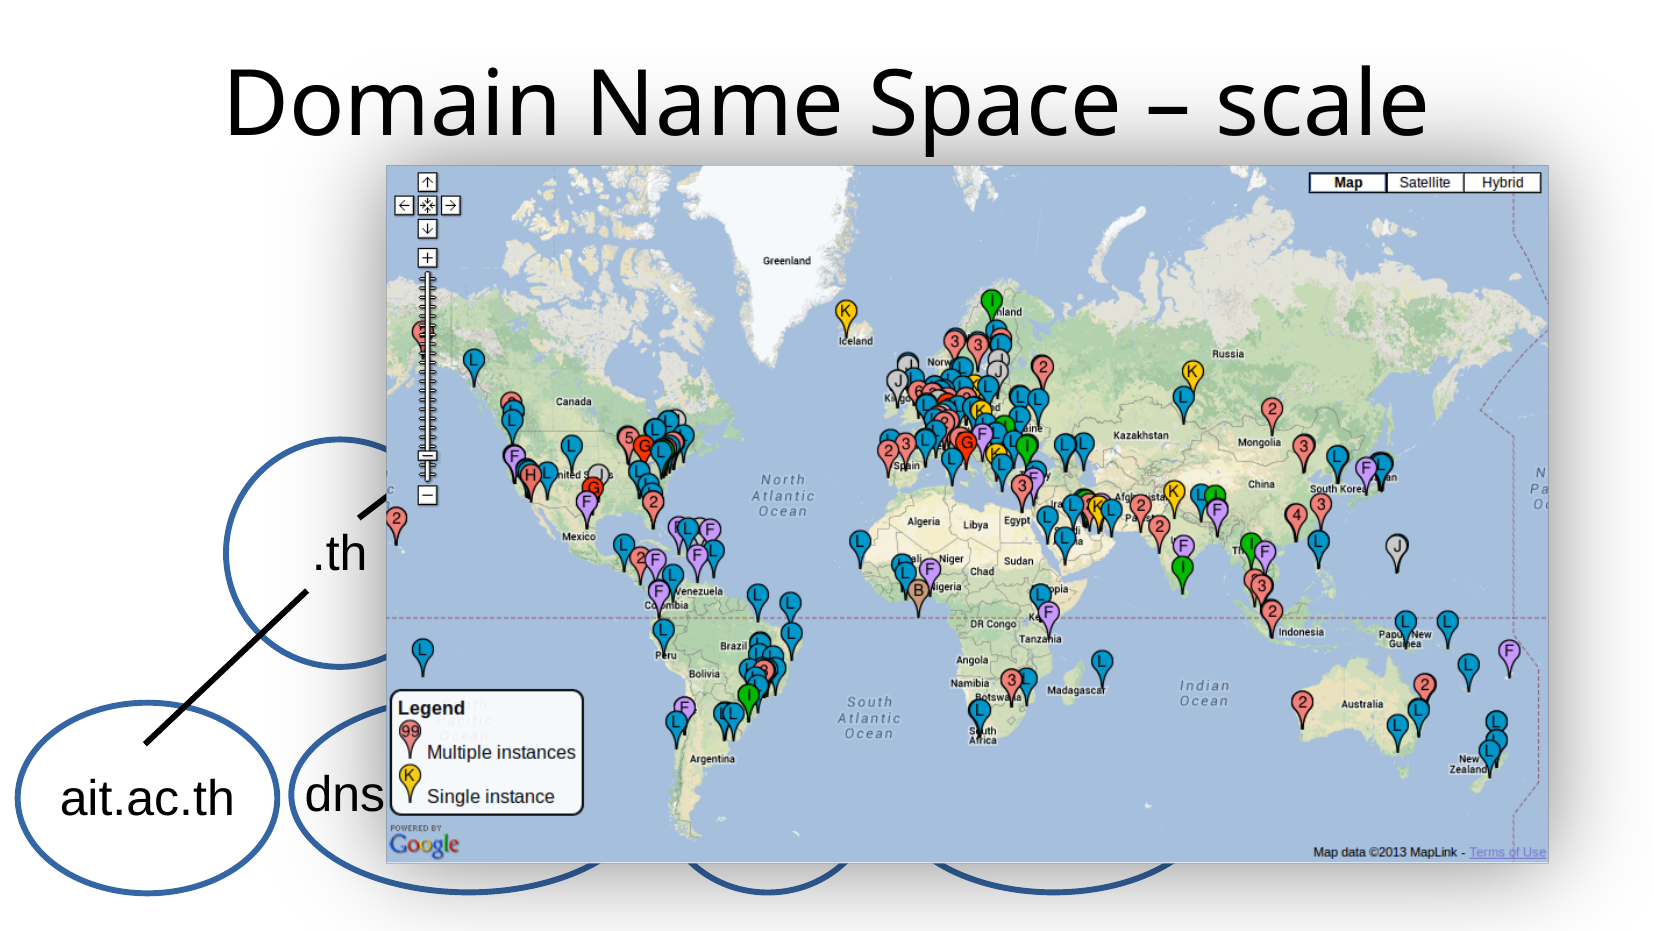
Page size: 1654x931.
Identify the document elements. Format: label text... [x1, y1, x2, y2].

text_box .th [263, 631, 270, 643]
title Domain Name Space – scale [82, 37, 1571, 221]
text_box .th [226, 463, 270, 632]
text_box ait.ac.th [17, 702, 270, 894]
picture [270, 49, 1654, 931]
